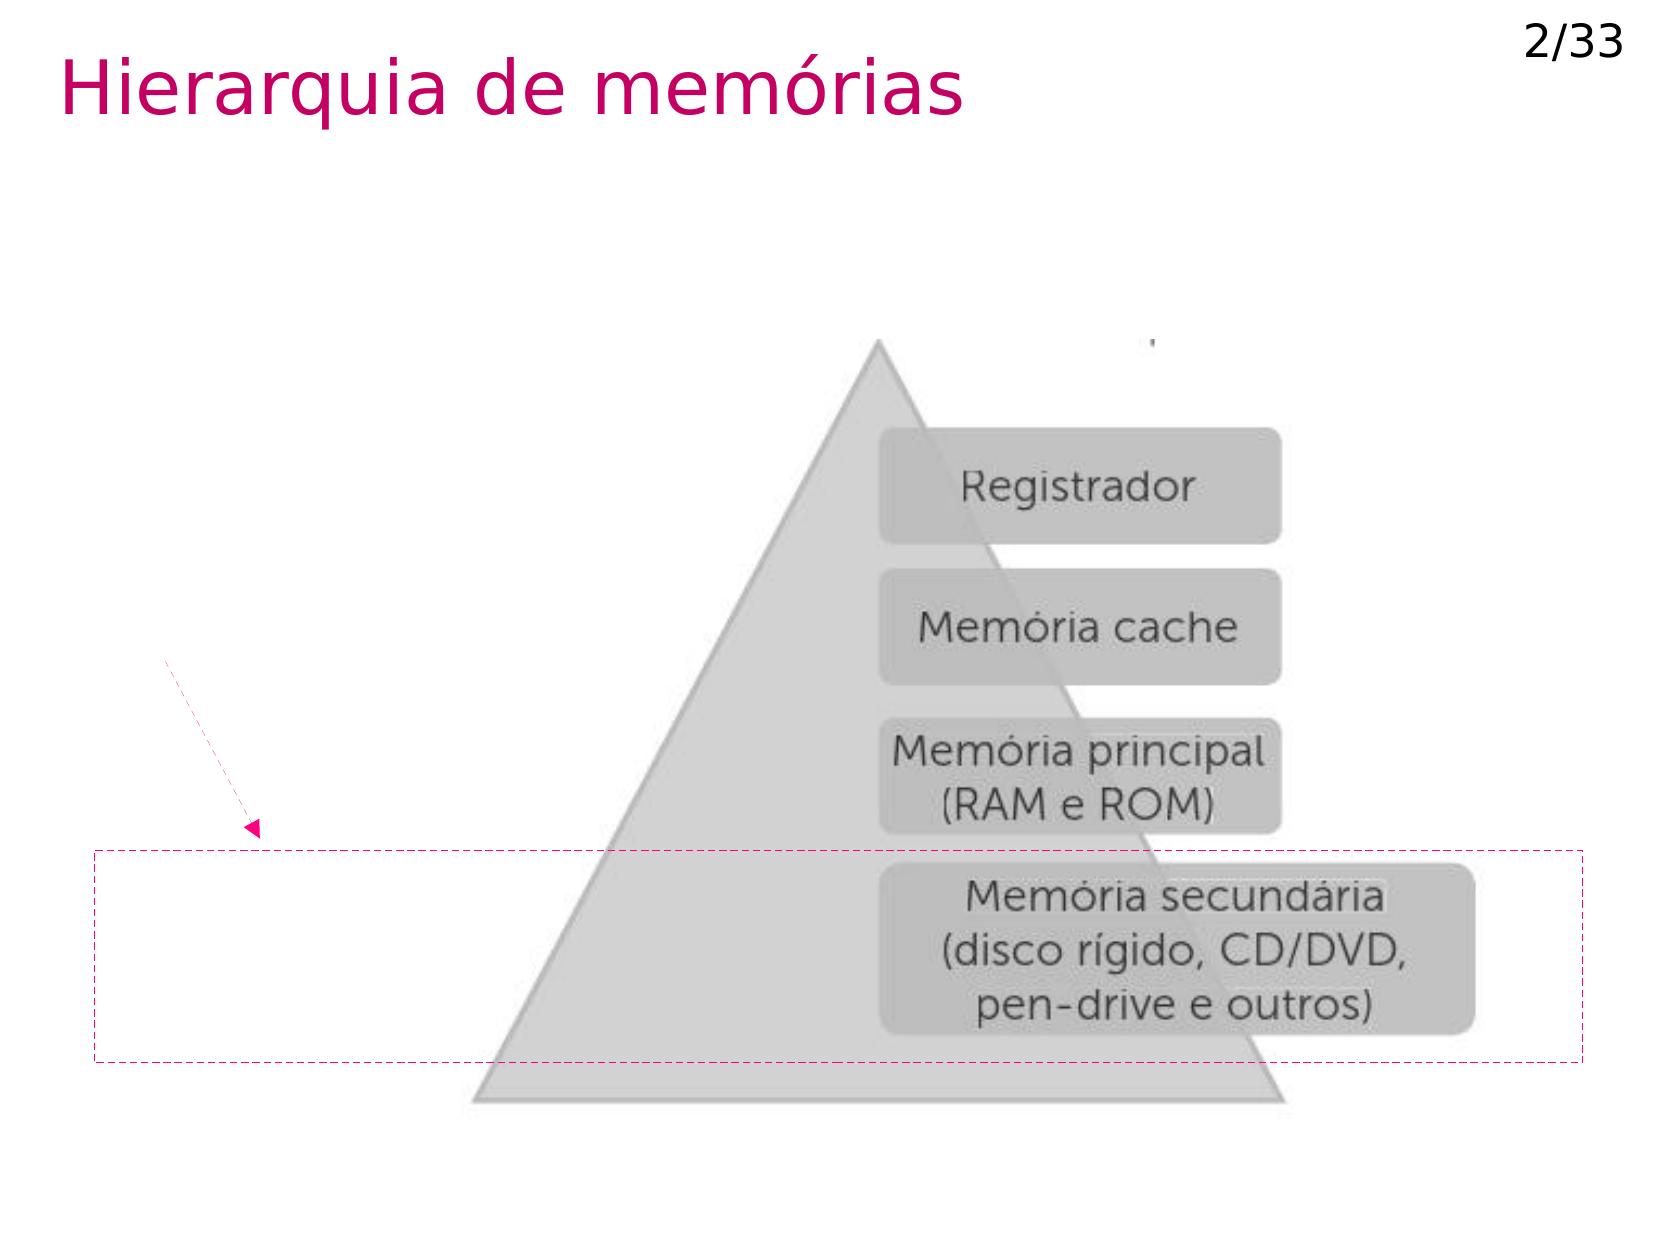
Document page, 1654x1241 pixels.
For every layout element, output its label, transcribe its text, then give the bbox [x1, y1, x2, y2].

title Hierarquia de memórias [59, 29, 1625, 148]
picture [461, 339, 1487, 1123]
